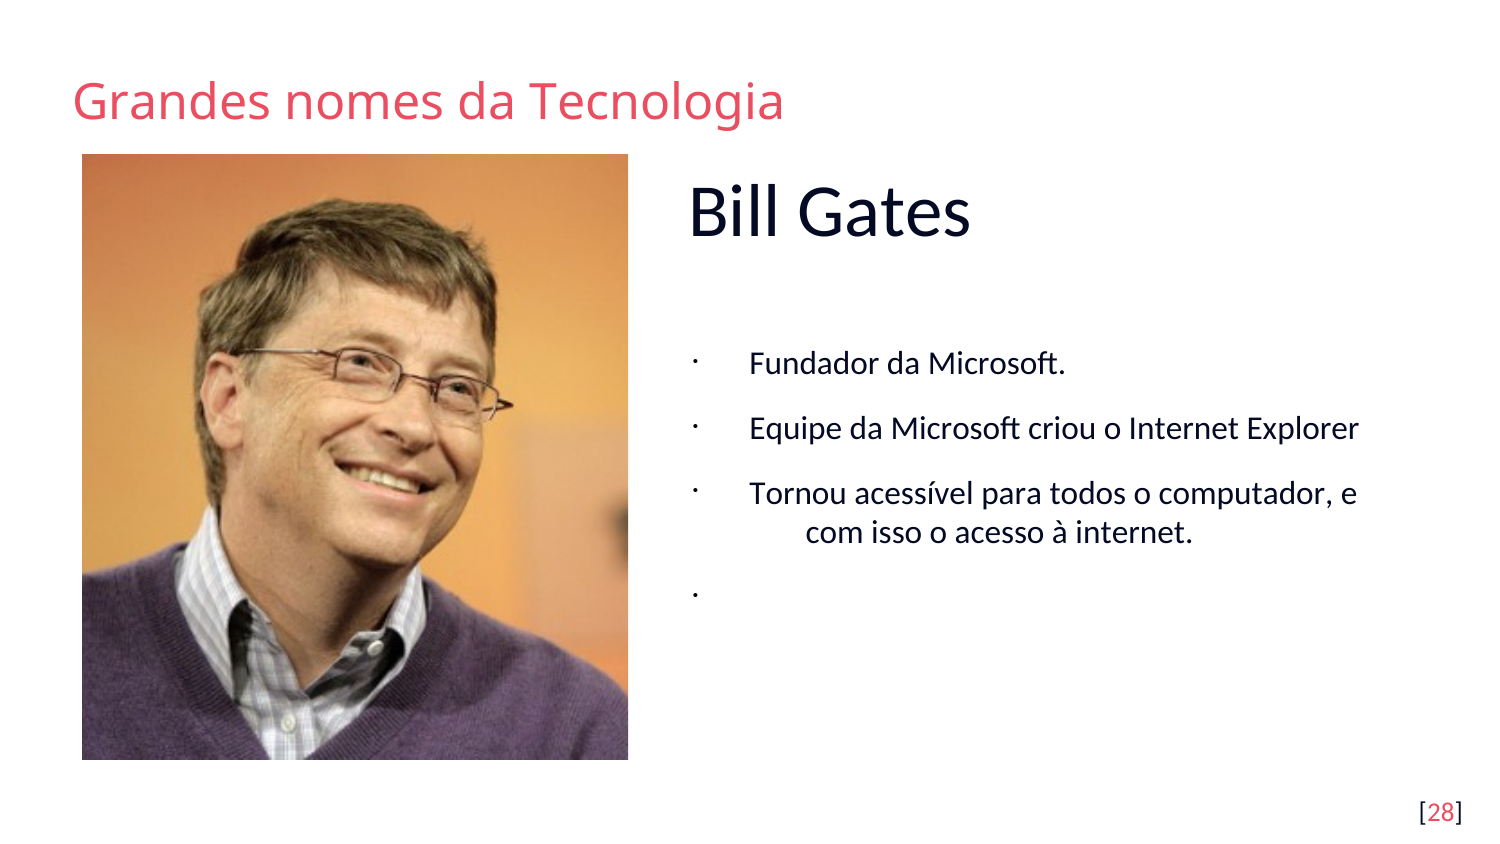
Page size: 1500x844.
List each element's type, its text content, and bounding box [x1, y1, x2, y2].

text_box Grandes nomes da Tecnologia [57, 45, 1274, 126]
picture [82, 154, 629, 760]
text_box Bill Gates [648, 137, 1449, 277]
text_box Fundador da Microsoft. Equipe da Microsoft criou o Internet Explorer Tornou acessível para todos o computador, e com isso o acesso à internet. [653, 325, 1388, 536]
slide_number [28] [1403, 779, 1494, 844]
